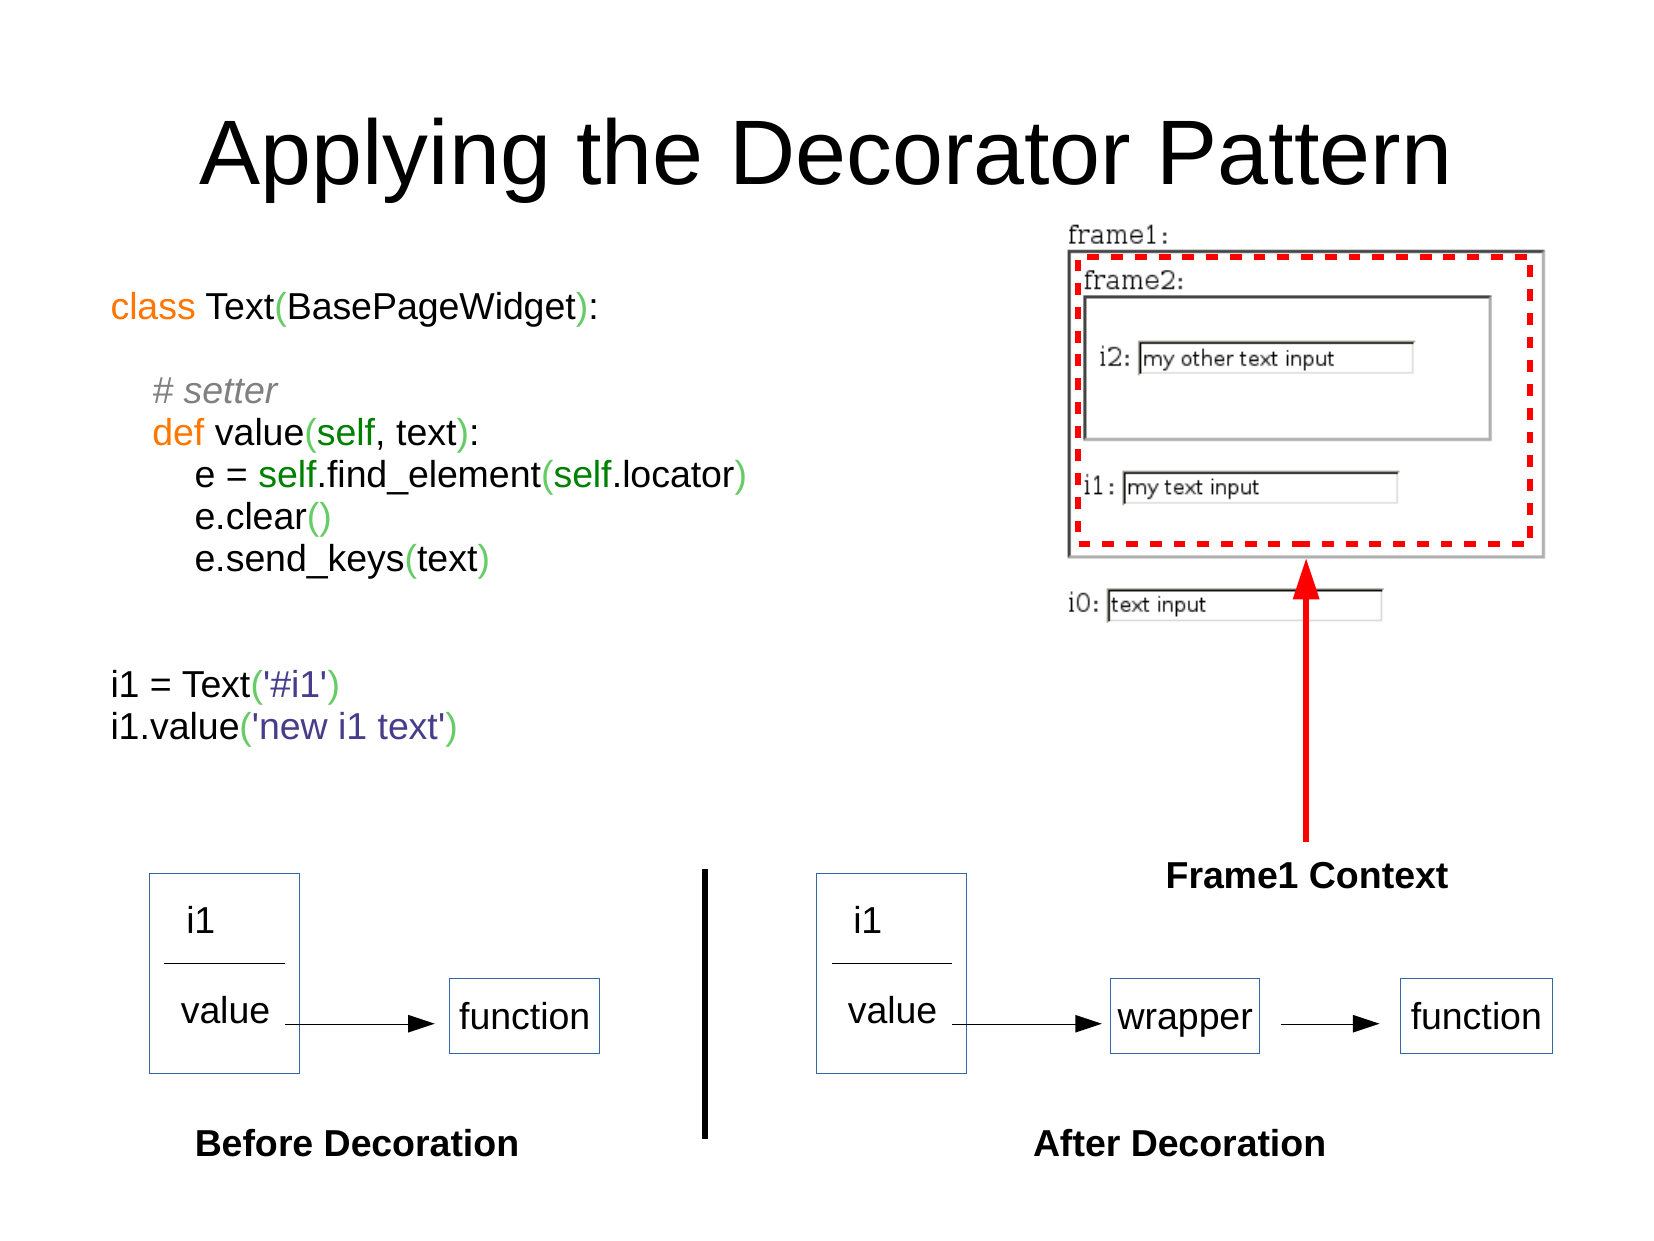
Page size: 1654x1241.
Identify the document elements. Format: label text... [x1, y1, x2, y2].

text_box Before Decoration [179, 1115, 535, 1173]
text_box [816, 873, 967, 1074]
text_box function [449, 978, 600, 1054]
text_box class Text(BasePageWidget): # setter def value(self, text): e = self.find_element(self.locator) e.clear() e.send_keys(text) i1 = Text('#i1') i1.value('new i1 text') [95, 278, 763, 798]
text_box i1 [171, 891, 231, 949]
text_box value [833, 981, 953, 1039]
text_box function [1400, 978, 1553, 1054]
text_box After Decoration [1018, 1115, 1342, 1173]
picture [1057, 211, 1550, 634]
text_box value [166, 981, 285, 1039]
text_box [149, 873, 300, 1074]
title Applying the Decorator Pattern [82, 49, 1571, 257]
text_box Frame1 Context [1150, 847, 1464, 904]
text_box wrapper [1110, 978, 1260, 1054]
text_box i1 [838, 891, 898, 949]
